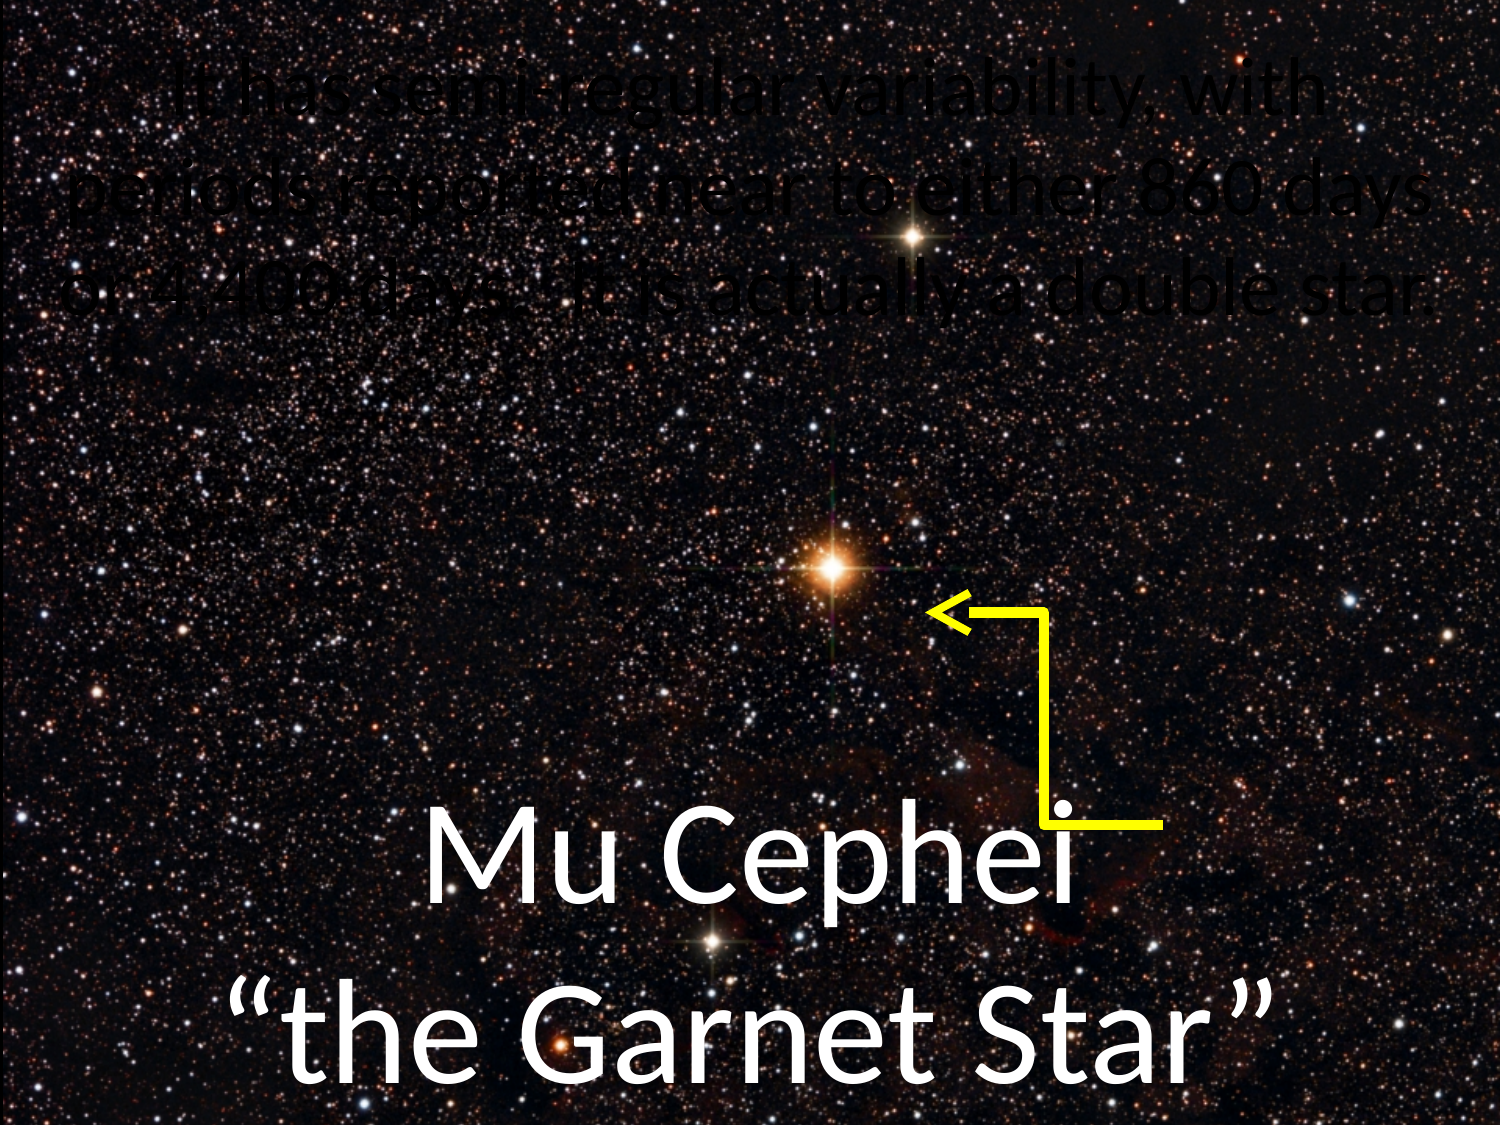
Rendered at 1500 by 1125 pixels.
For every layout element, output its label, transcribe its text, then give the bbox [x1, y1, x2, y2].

text_box Mu Cephei “the Garnet Star” [112, 746, 1388, 1122]
text_box It has semi-regular variability, with periods reported near to either 860 days or 4,400 days. It is actually a double star. [32, 24, 1468, 340]
picture [3, 0, 1500, 1125]
